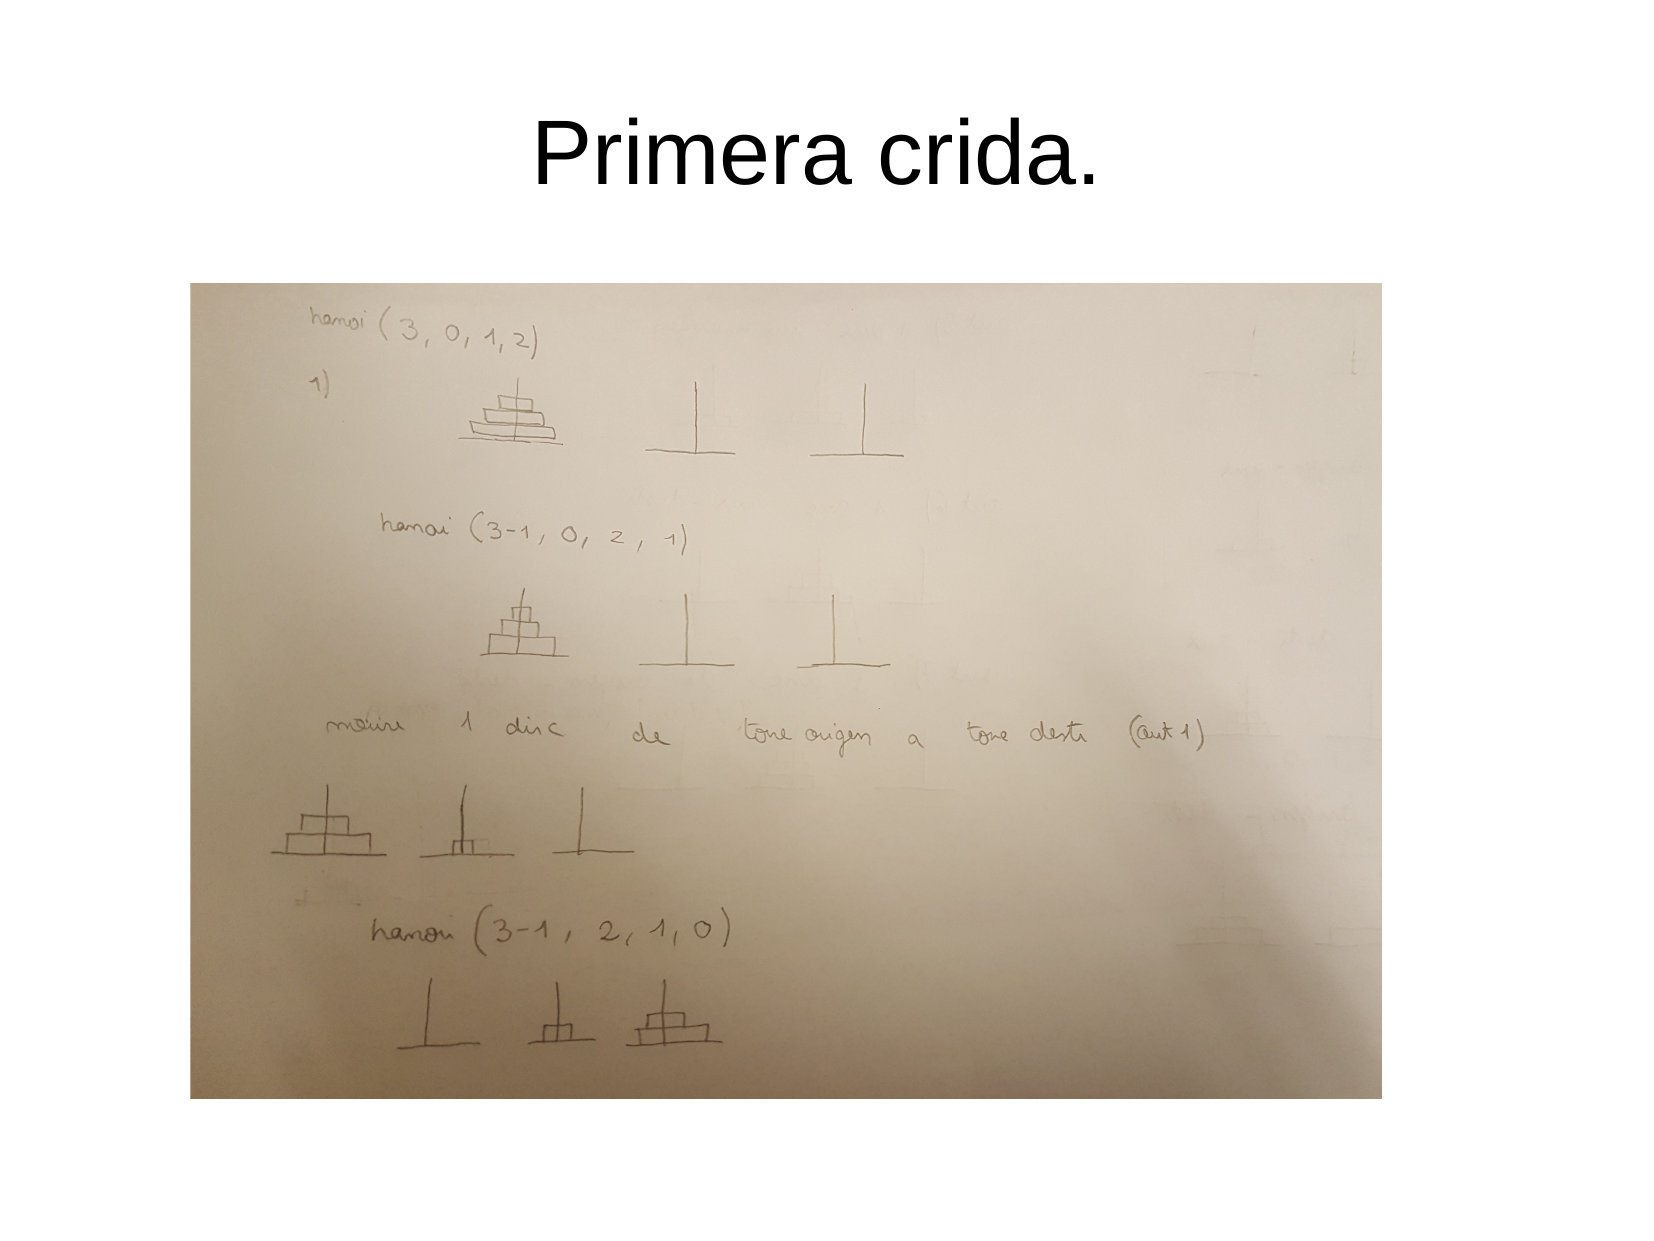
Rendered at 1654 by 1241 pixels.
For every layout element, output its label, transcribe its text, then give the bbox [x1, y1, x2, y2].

picture [190, 283, 1382, 1099]
title Primera crida. [82, 49, 1571, 257]
